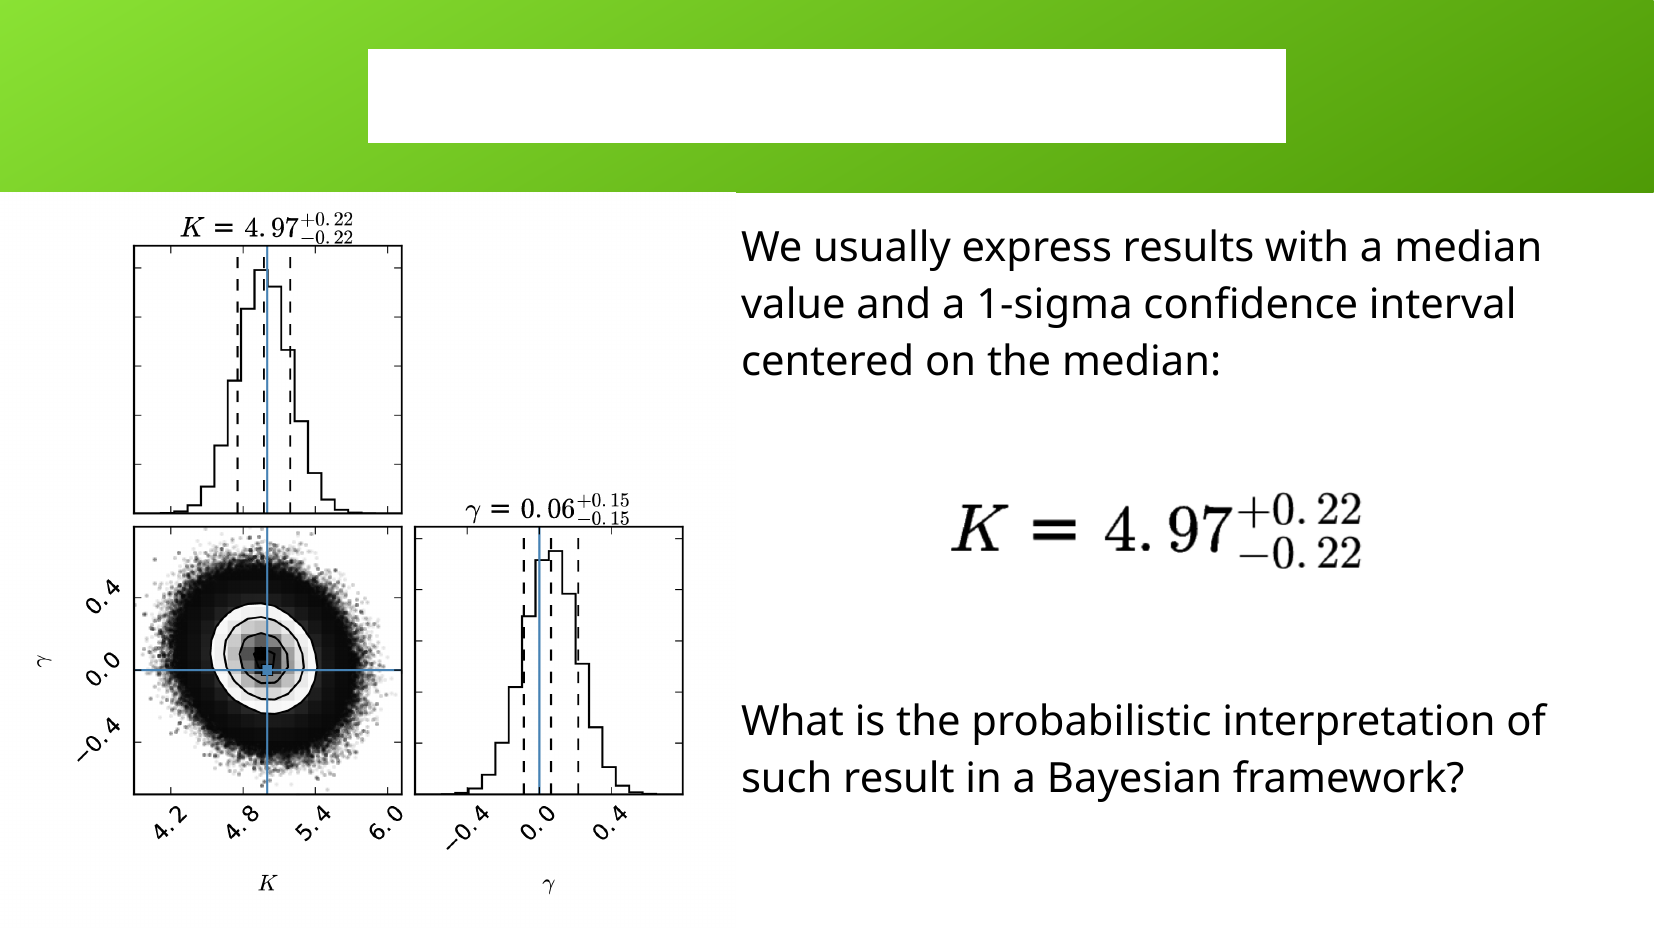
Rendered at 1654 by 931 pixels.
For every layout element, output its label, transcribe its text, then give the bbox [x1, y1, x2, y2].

picture [928, 481, 1381, 570]
picture [0, 192, 736, 928]
title MCMC results with corner.py [0, 0, 1654, 193]
text_box What is the probabilistic interpretation of such result in a Bayesian framework? [726, 679, 1597, 816]
text_box We usually express results with a median value and a 1-sigma confidence interval centered on the median: [726, 202, 1630, 401]
